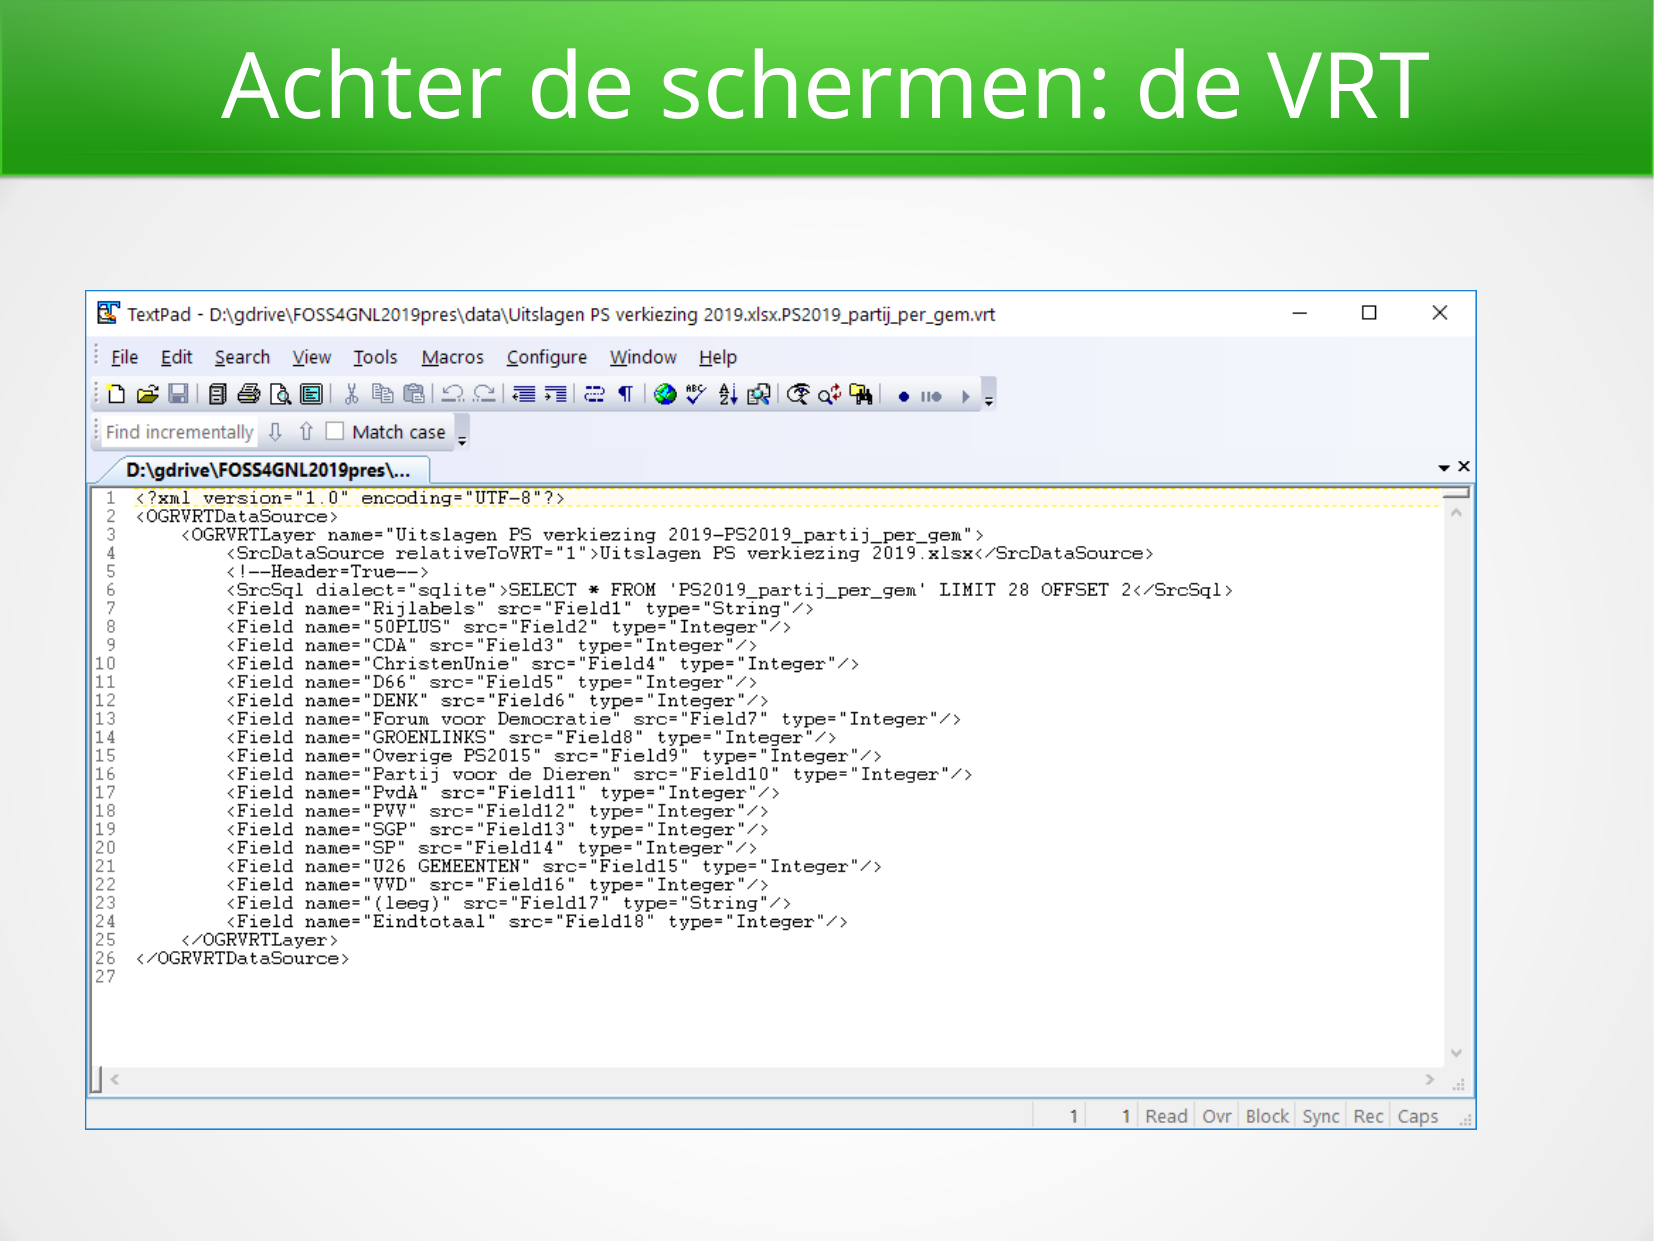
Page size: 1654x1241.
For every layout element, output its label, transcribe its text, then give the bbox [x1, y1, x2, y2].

picture [0, 0, 1654, 1241]
title Achter de schermen: de VRT [82, 11, 1571, 154]
